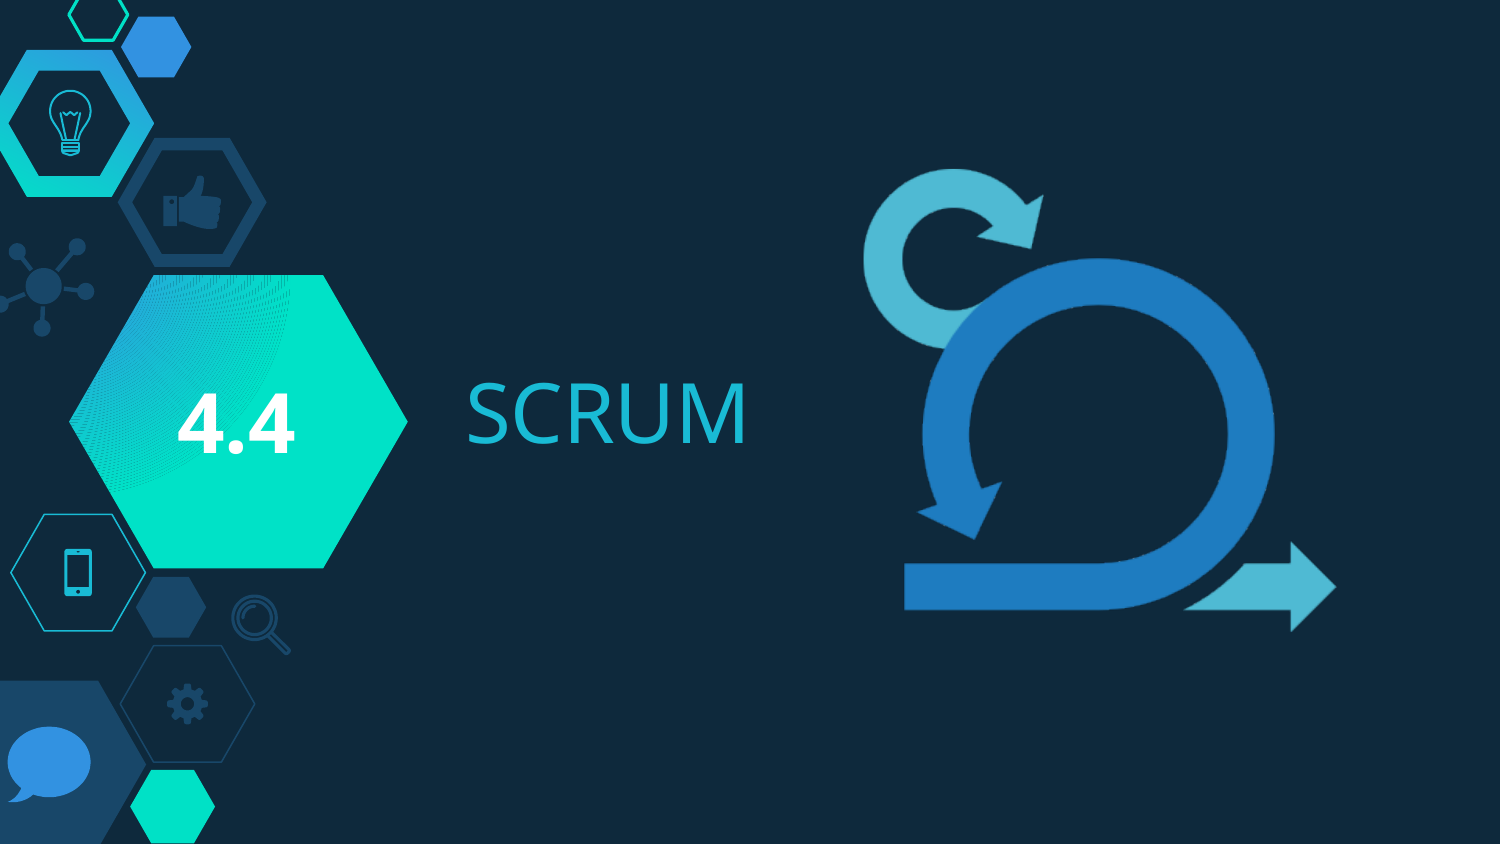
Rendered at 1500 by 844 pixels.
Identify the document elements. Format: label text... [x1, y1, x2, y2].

text_box 4.4 [67, 275, 407, 566]
title SCRUM [450, 284, 699, 476]
picture [699, 1, 1500, 802]
